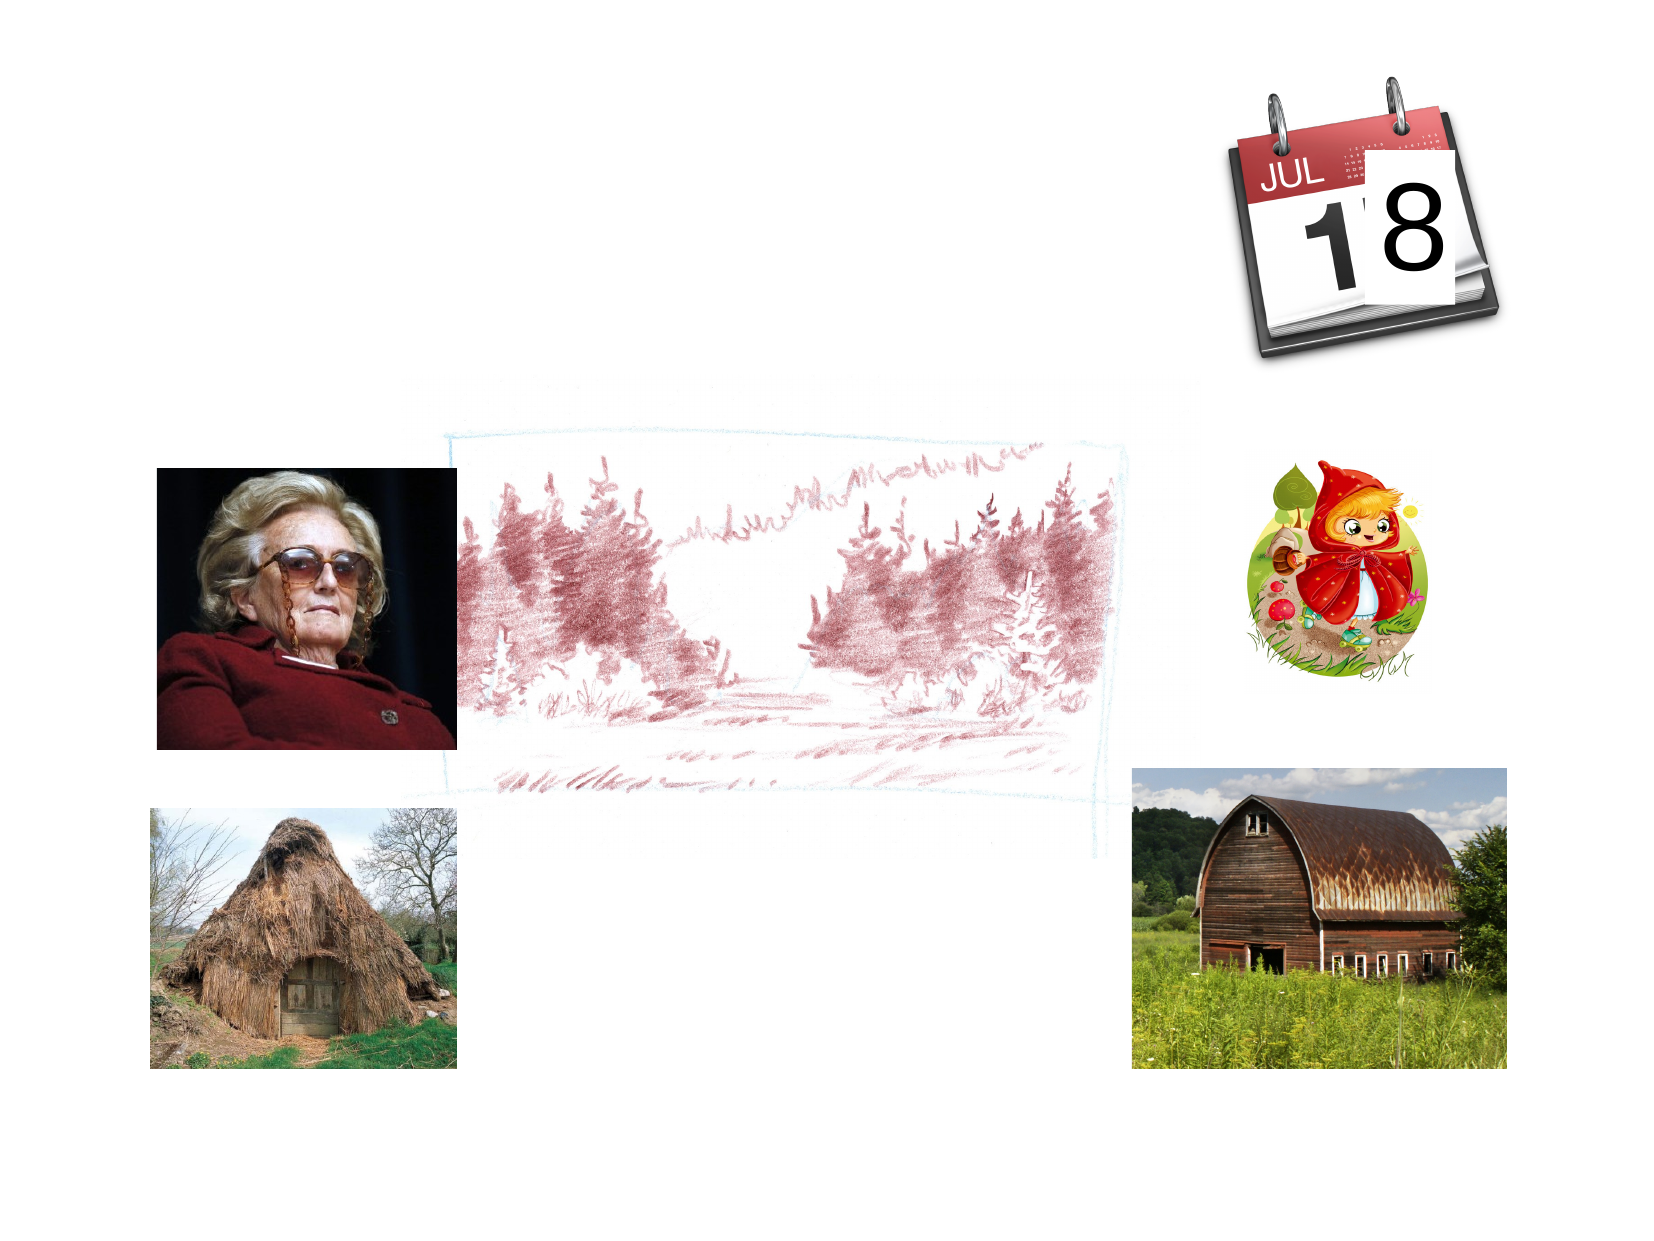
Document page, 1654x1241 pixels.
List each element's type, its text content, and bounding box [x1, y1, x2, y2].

picture [150, 374, 1507, 1069]
picture [1214, 74, 1515, 376]
picture [1244, 449, 1432, 694]
text_box 8 [1364, 150, 1456, 305]
